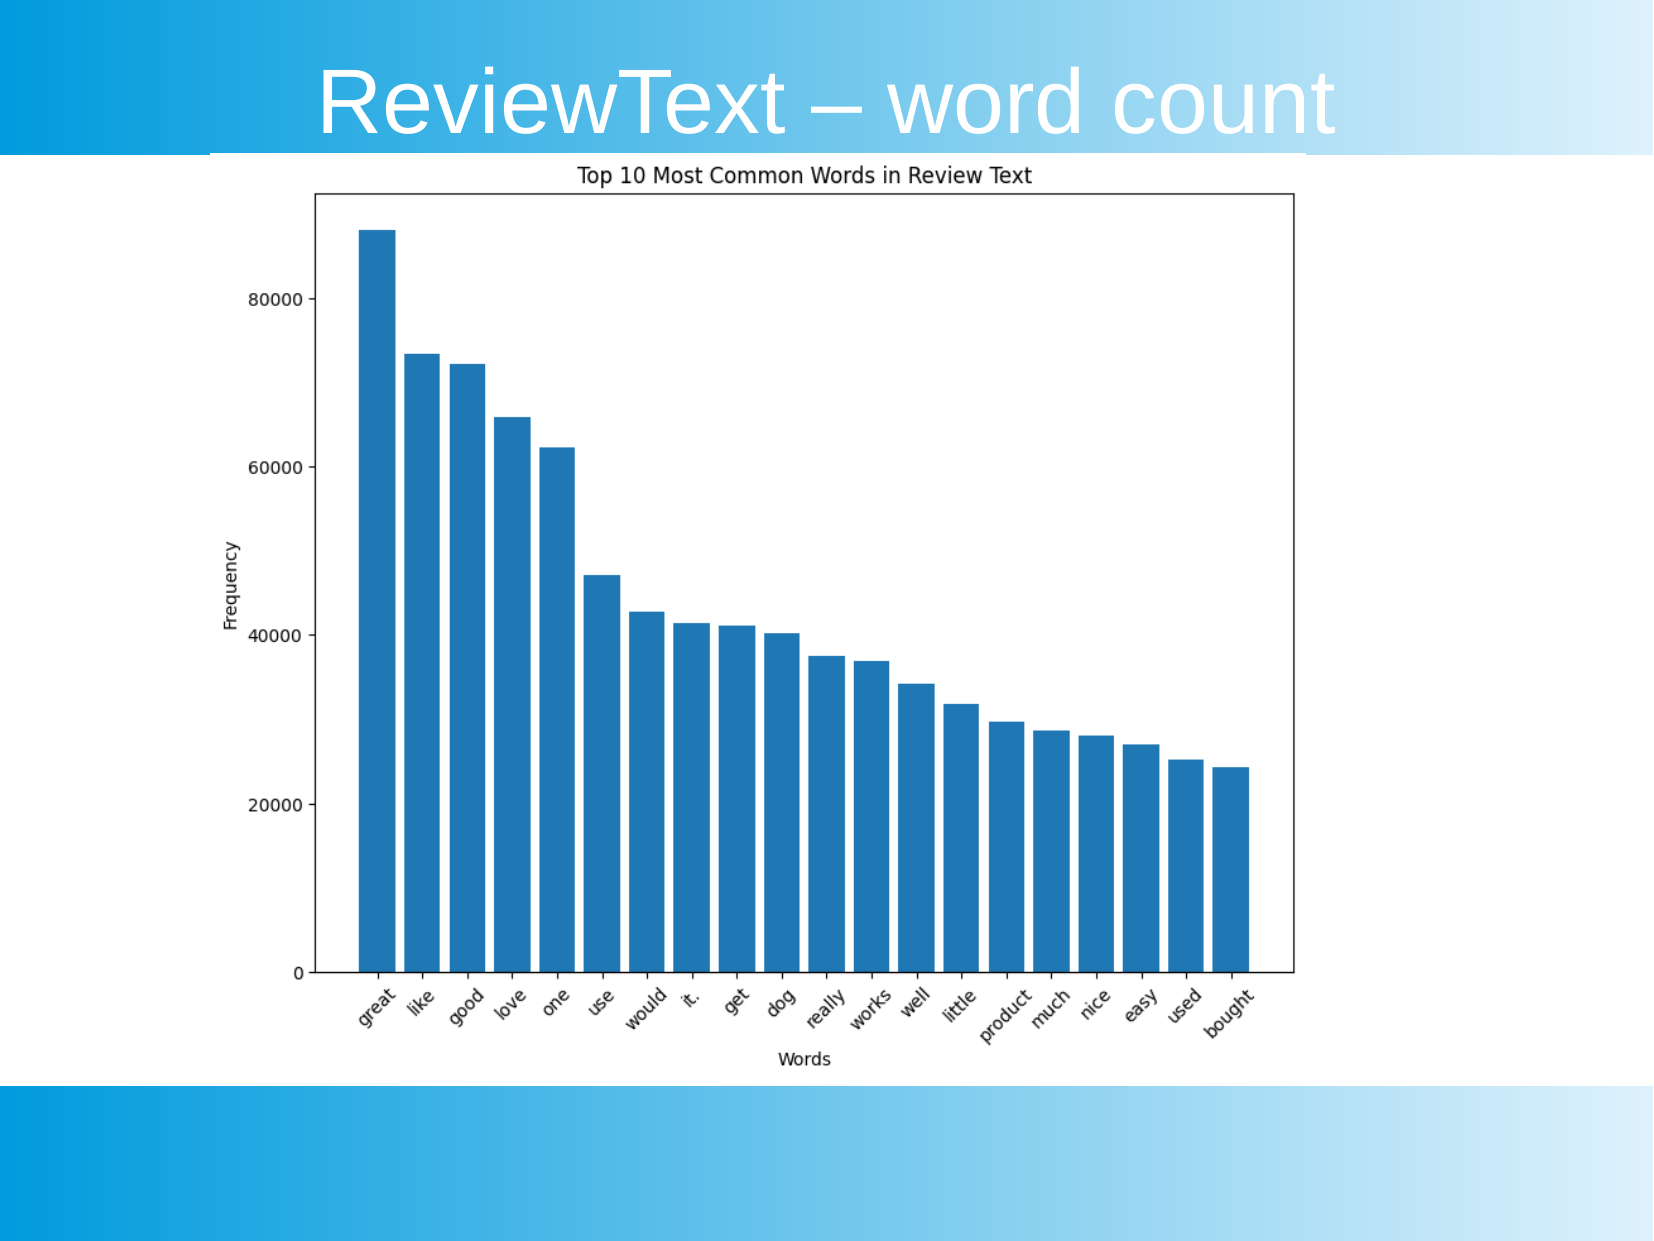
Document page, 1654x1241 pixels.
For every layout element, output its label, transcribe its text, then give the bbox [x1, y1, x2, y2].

title ReviewText – word count [82, 49, 1571, 155]
picture [210, 153, 1306, 1082]
